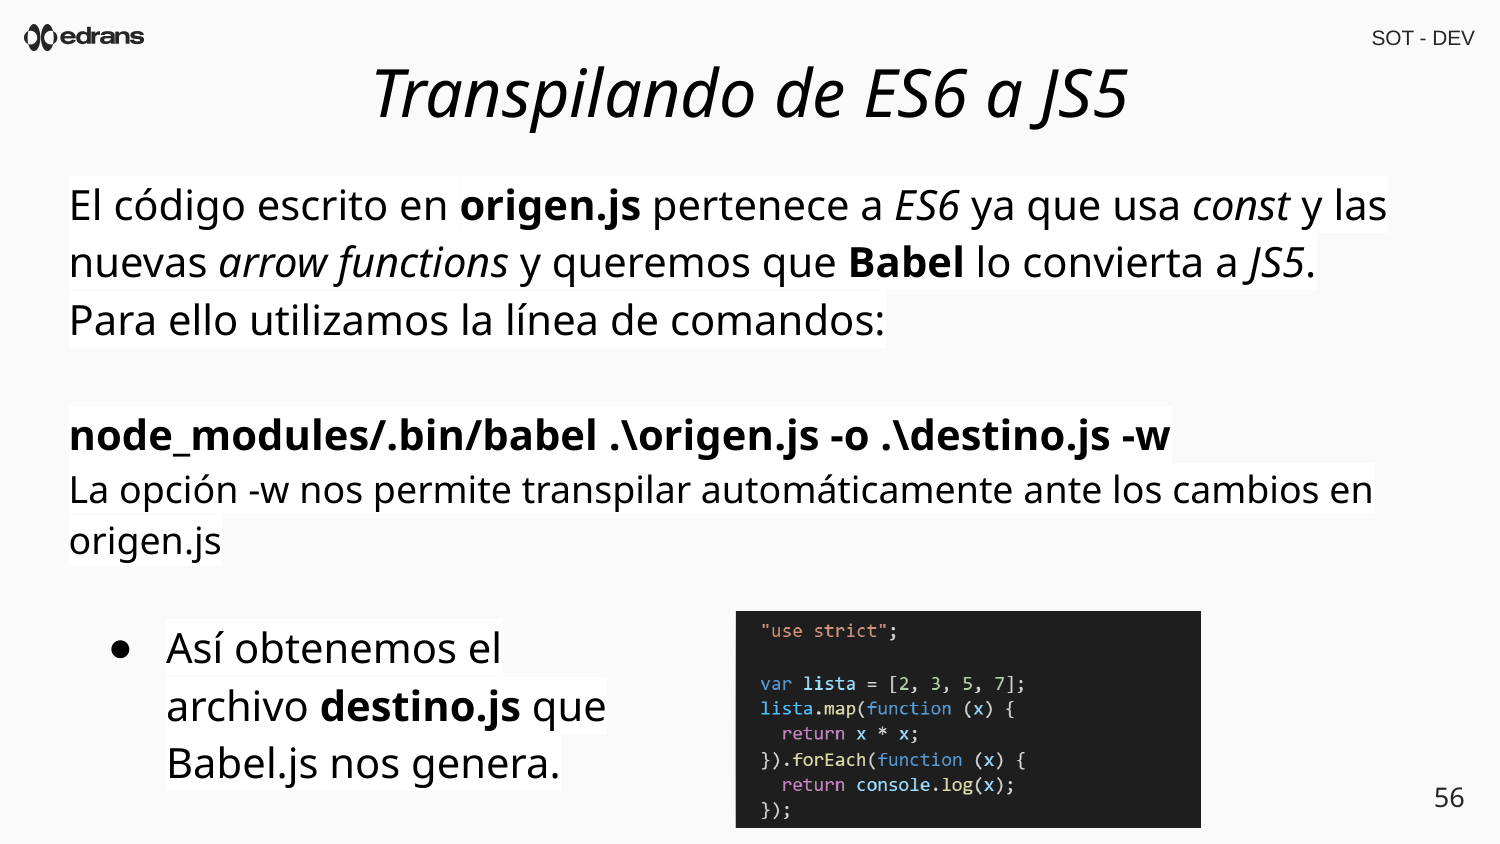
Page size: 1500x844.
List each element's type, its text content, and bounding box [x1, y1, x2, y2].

text_box Transpilando de ES6 a JS5 [284, 36, 1217, 156]
text_box SOT - DEV [1266, 24, 1475, 51]
slide_number <número> [1389, 764, 1480, 830]
picture [24, 24, 144, 51]
picture [735, 611, 1201, 828]
text_box El código escrito en origen.js pertenece a ES6 ya que usa const y las nuevas arrow functions y queremos que Babel lo convierta a JS5. Para ello utilizamos la línea de comandos: node_modules/.bin/babel .\origen.js -o .\destino.js -w La opción -w nos permite transpilar automáticamente ante los cambios en origen.js [53, 156, 1436, 462]
text_box Así obtenemos el archivo destino.js que Babel.js nos genera. [76, 599, 639, 794]
